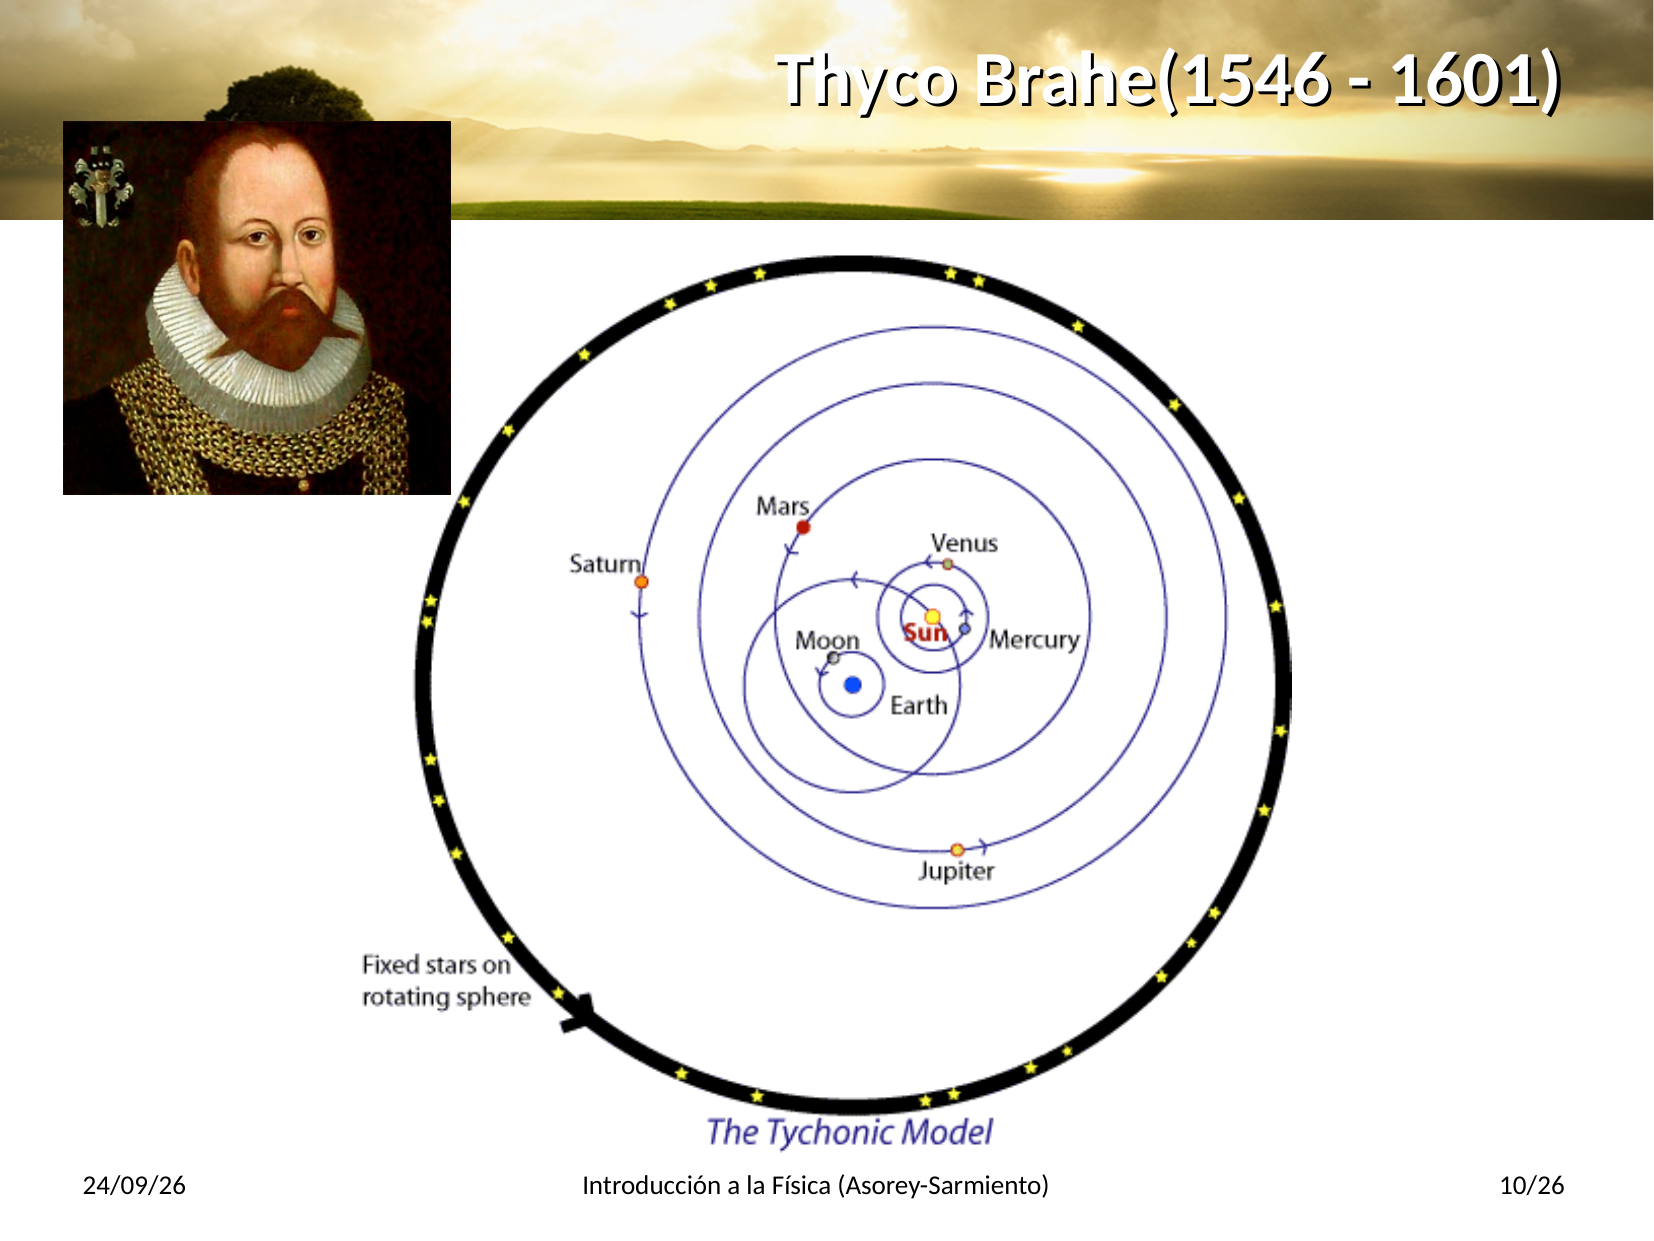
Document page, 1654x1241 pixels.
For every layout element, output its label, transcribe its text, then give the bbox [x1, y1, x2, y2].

picture [0, 0, 1654, 1156]
title Thyco Brahe(1546 - 1601) [75, 19, 1564, 151]
